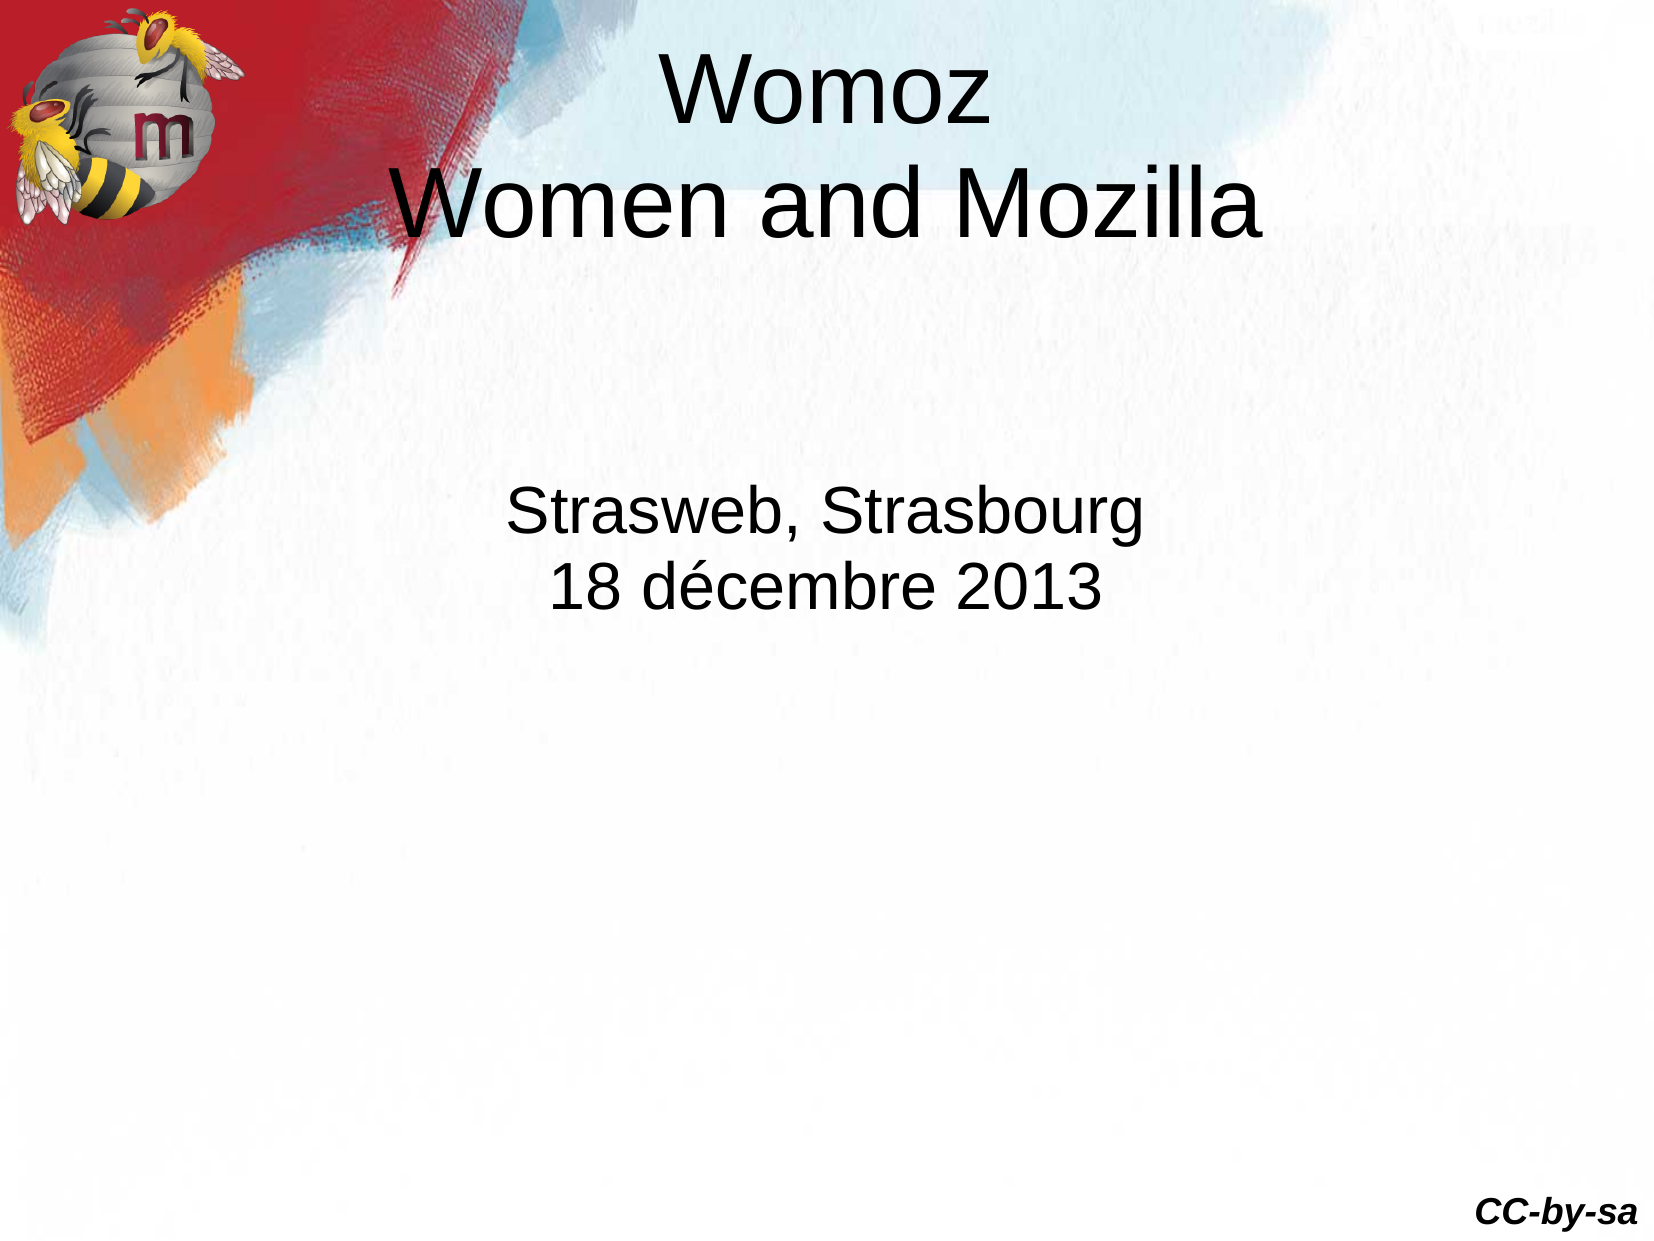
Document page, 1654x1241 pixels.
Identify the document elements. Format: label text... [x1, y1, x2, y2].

title Womoz Women and Mozilla [45, 32, 1609, 261]
text_box CC-by-sa [1310, 1180, 1654, 1238]
subtitle Strasweb, Strasbourg 18 décembre 2013 [82, 472, 1571, 1010]
picture [0, 0, 1654, 1241]
